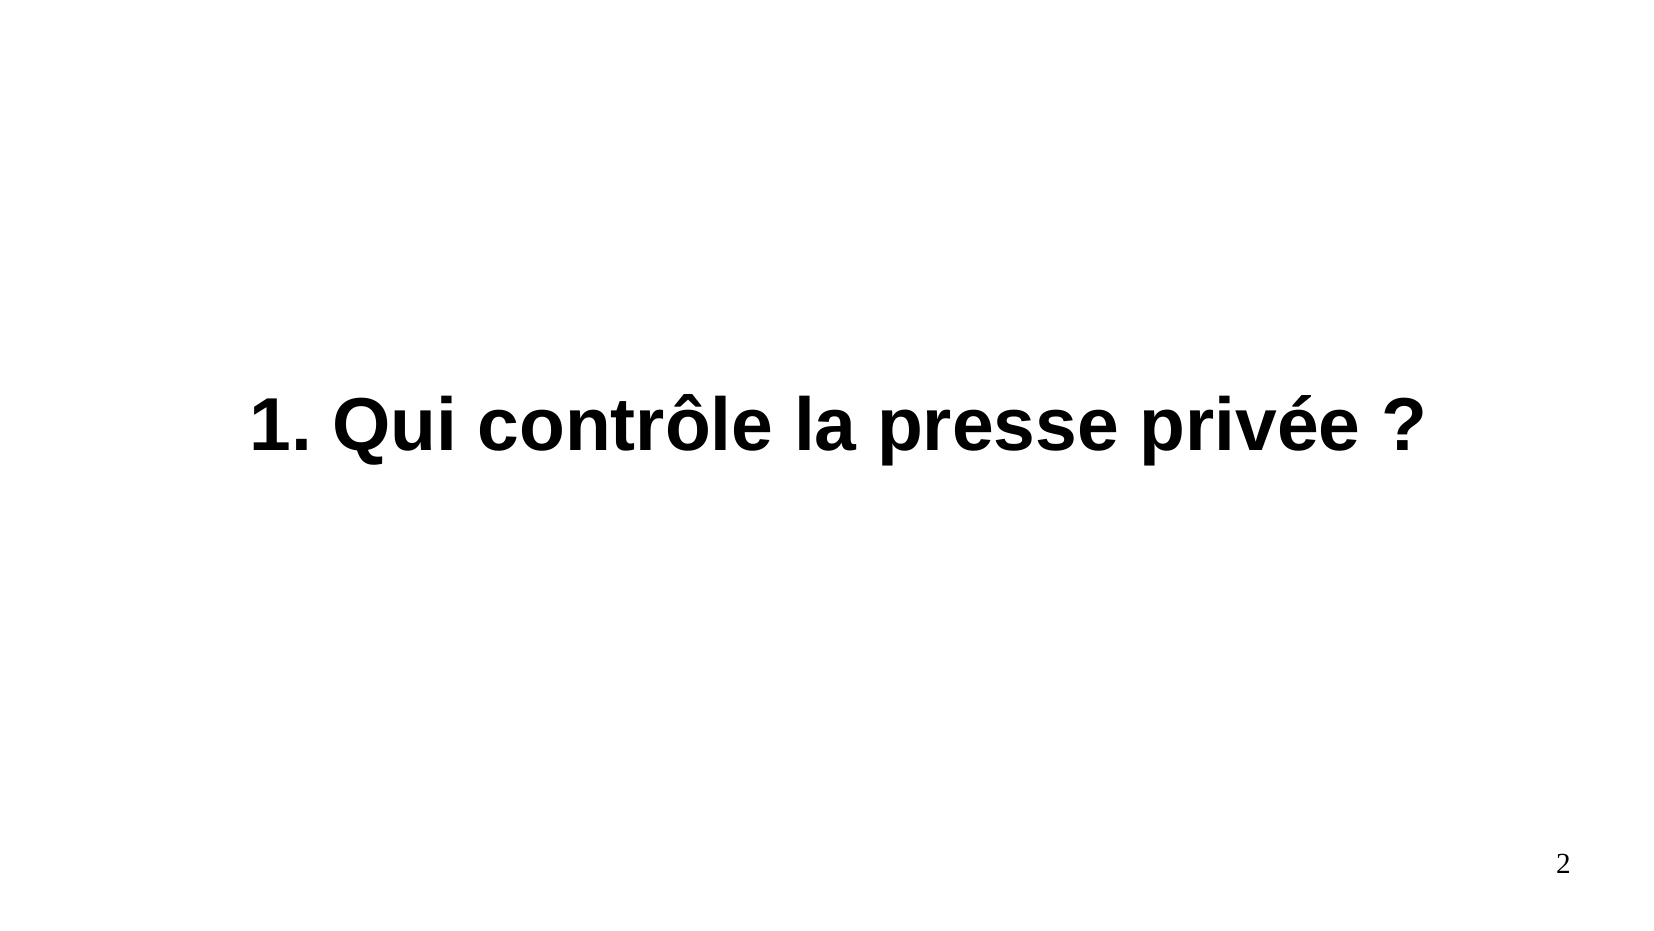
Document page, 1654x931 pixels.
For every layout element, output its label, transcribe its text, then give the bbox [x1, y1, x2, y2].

title 1. Qui contrôle la presse privée ? [76, 346, 1565, 502]
